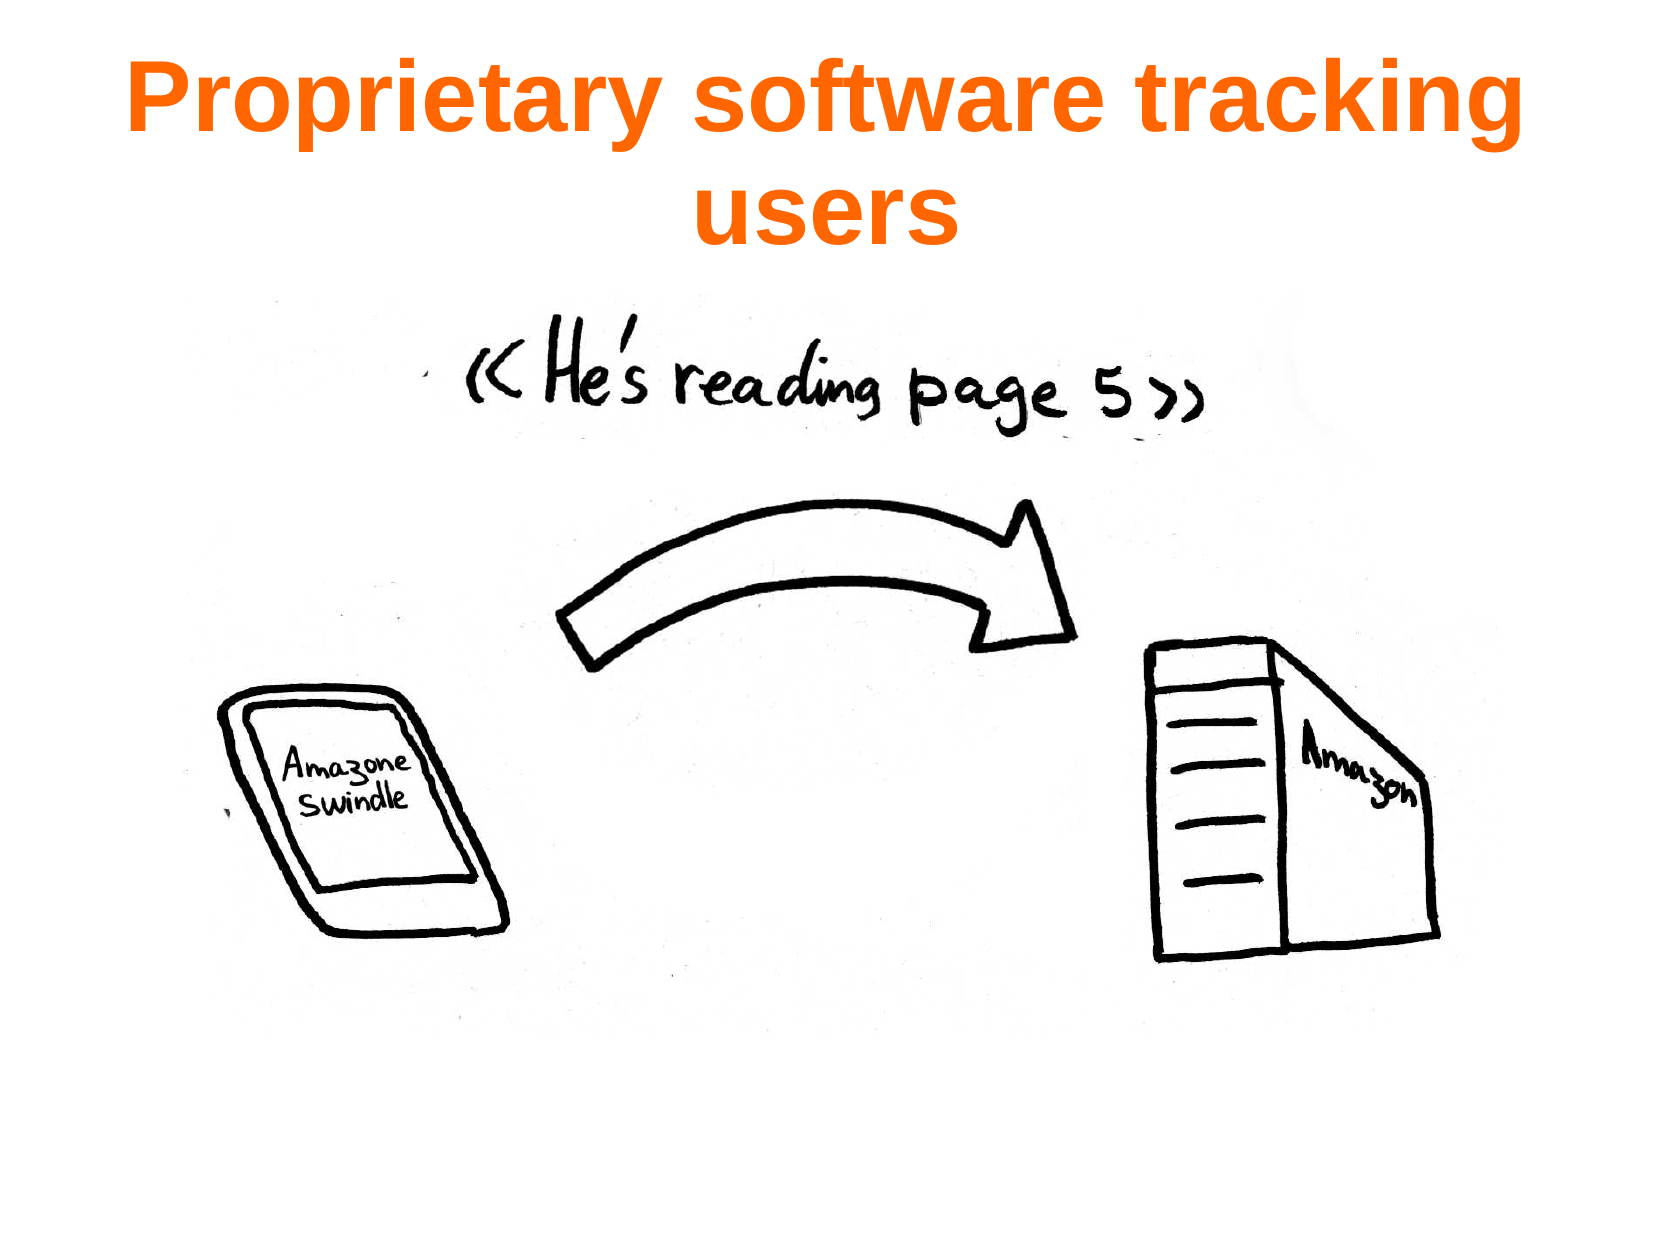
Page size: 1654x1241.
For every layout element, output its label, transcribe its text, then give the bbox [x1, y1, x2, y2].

picture [181, 294, 1501, 1036]
title Proprietary software tracking users [82, 28, 1571, 278]
